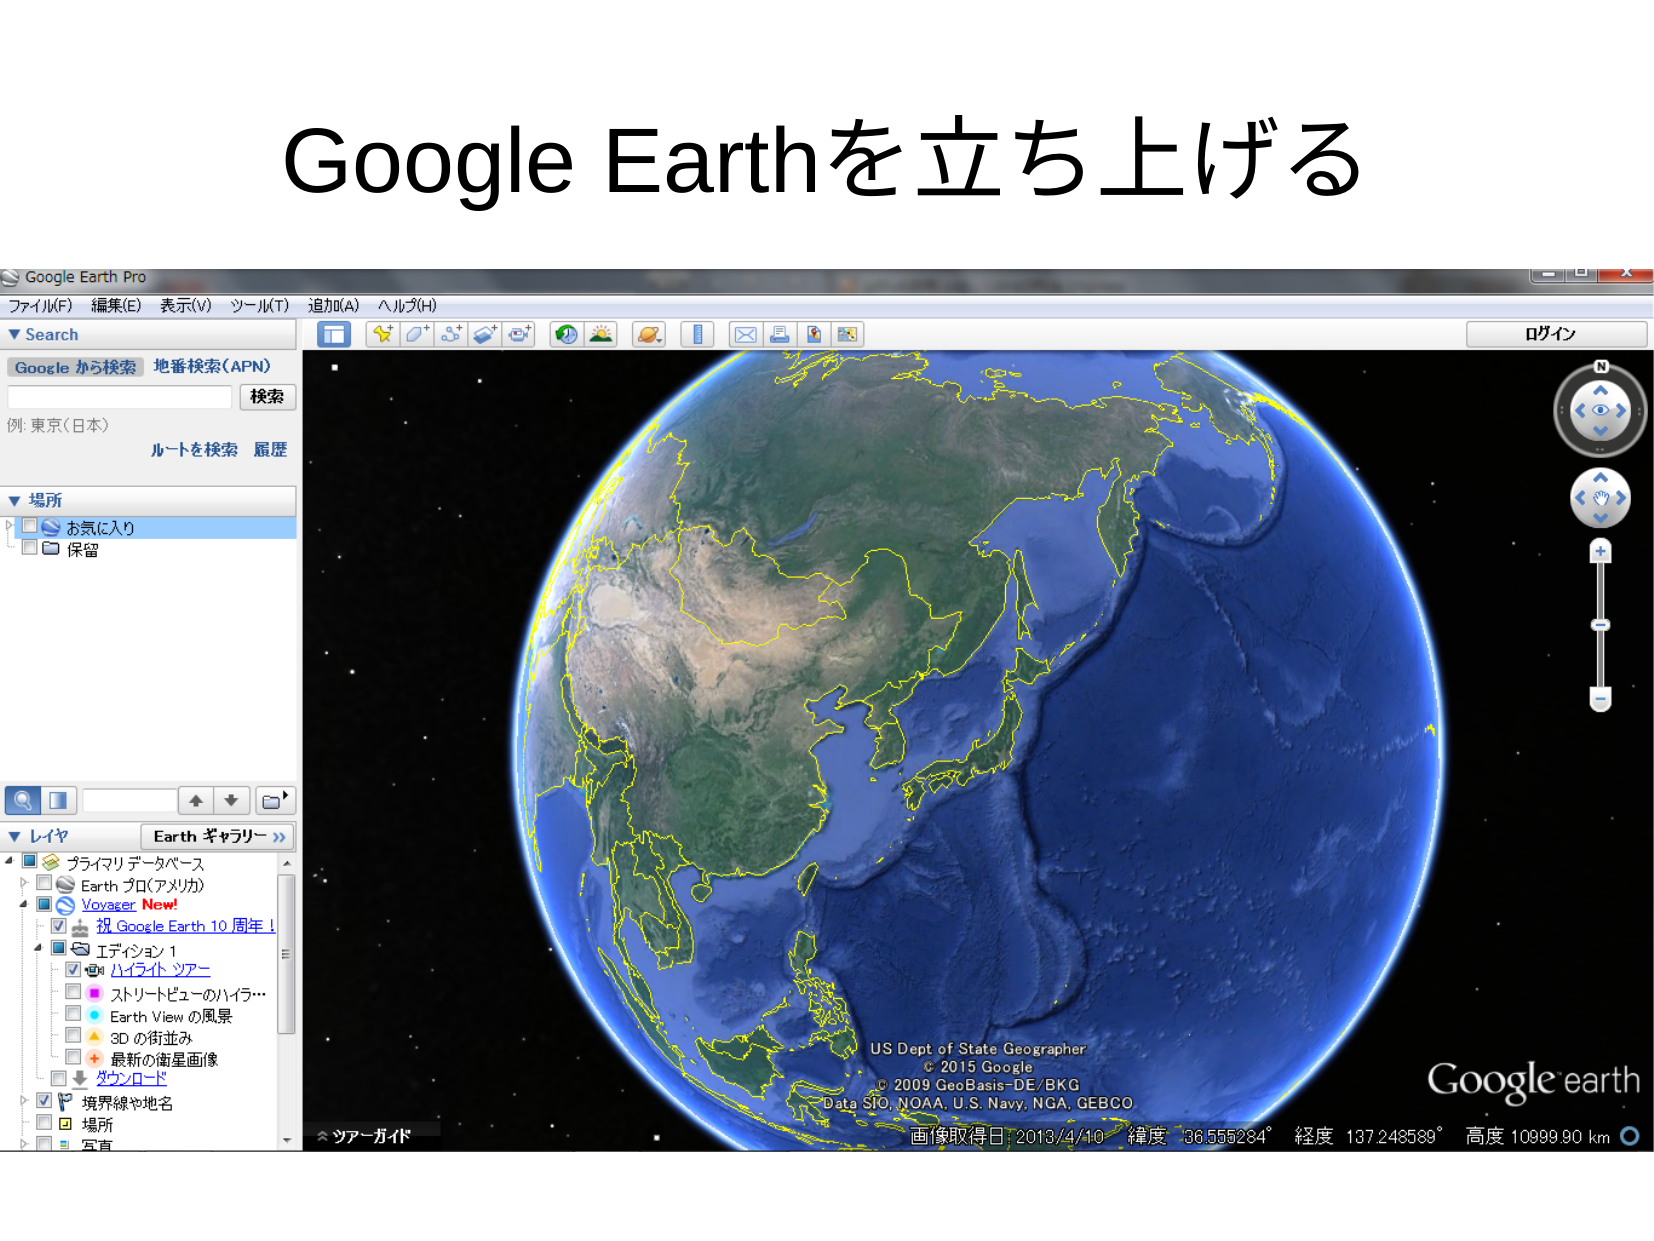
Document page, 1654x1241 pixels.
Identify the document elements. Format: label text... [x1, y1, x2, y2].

picture [0, 269, 1654, 1152]
title Google Earthを立ち上げる [82, 49, 1571, 257]
